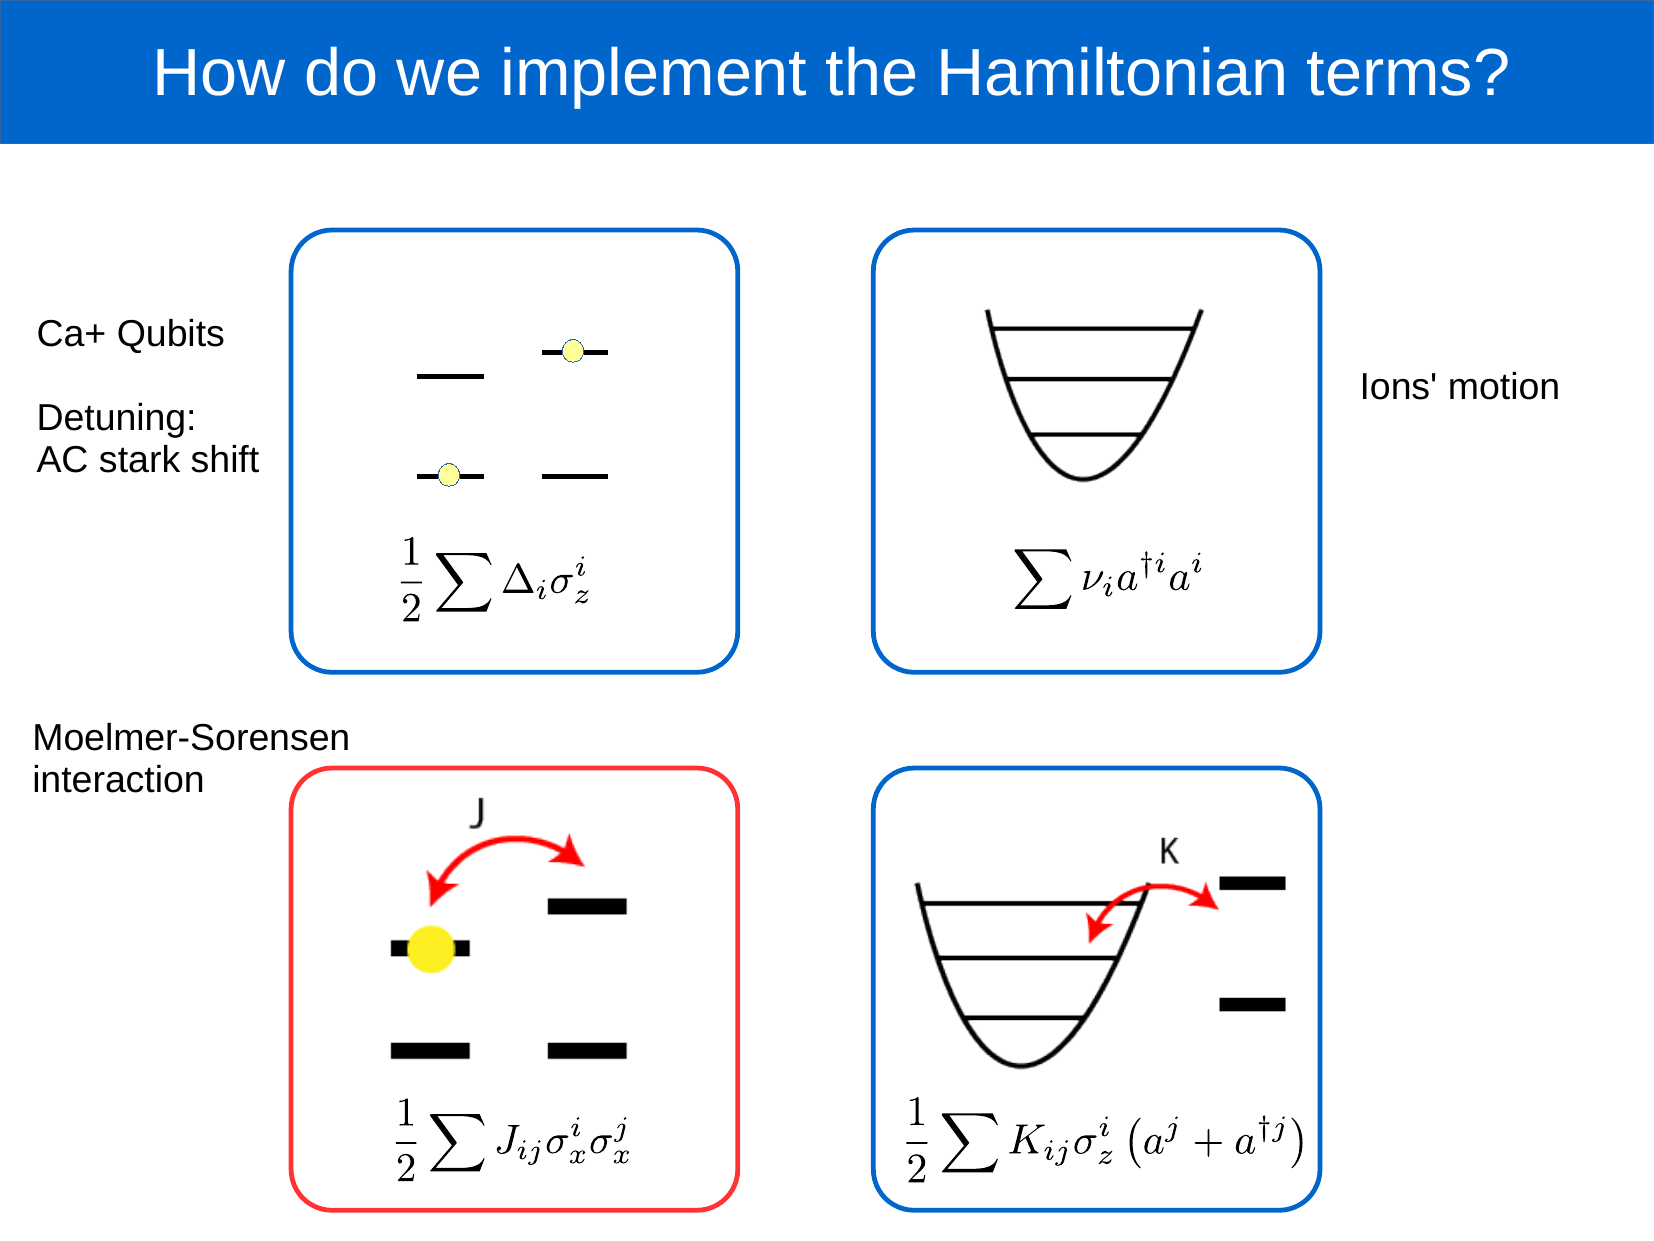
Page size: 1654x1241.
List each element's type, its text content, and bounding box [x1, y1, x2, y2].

text_box [906, 1096, 1309, 1183]
text_box [1012, 545, 1203, 614]
text_box [395, 1098, 632, 1182]
text_box [438, 463, 460, 487]
picture [342, 791, 705, 1110]
text_box Ca+ Qubits Detuning: AC stark shift [21, 305, 275, 488]
title How do we implement the Hamiltonian terms? [0, 2, 1654, 144]
text_box [562, 339, 584, 363]
picture [926, 276, 1231, 509]
text_box Ions' motion [1344, 358, 1576, 416]
text_box [400, 536, 591, 622]
text_box Moelmer-Sorensen interaction [17, 708, 366, 808]
picture [879, 815, 1304, 1114]
